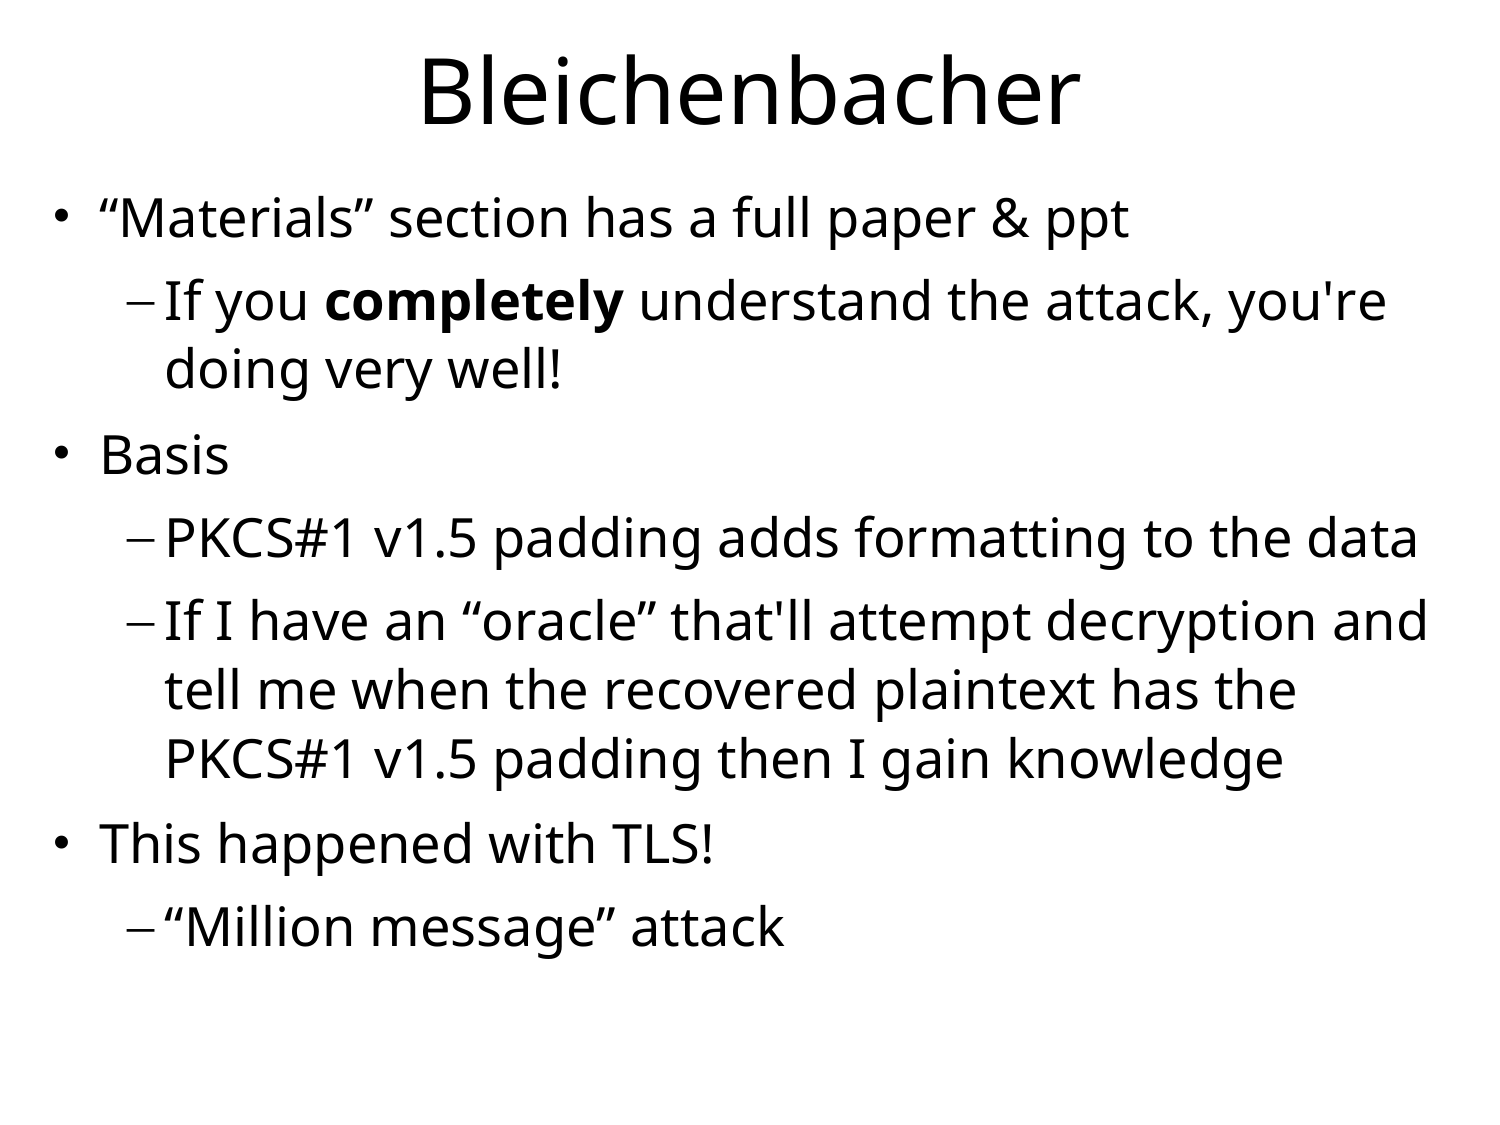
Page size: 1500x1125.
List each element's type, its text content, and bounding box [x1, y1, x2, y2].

text_box “Materials” section has a full paper & ppt If you completely understand the attack, you're doing very well! Basis PKCS#1 v1.5 padding adds formatting to the data If I have an “oracle” that'll attempt decryption and tell me when the recovered plaintext has the PKCS#1 v1.5 padding then I gain knowledge This happened with TLS! “Million message” attack [37, 174, 1476, 1121]
text_box Bleichenbacher [112, 24, 1388, 151]
